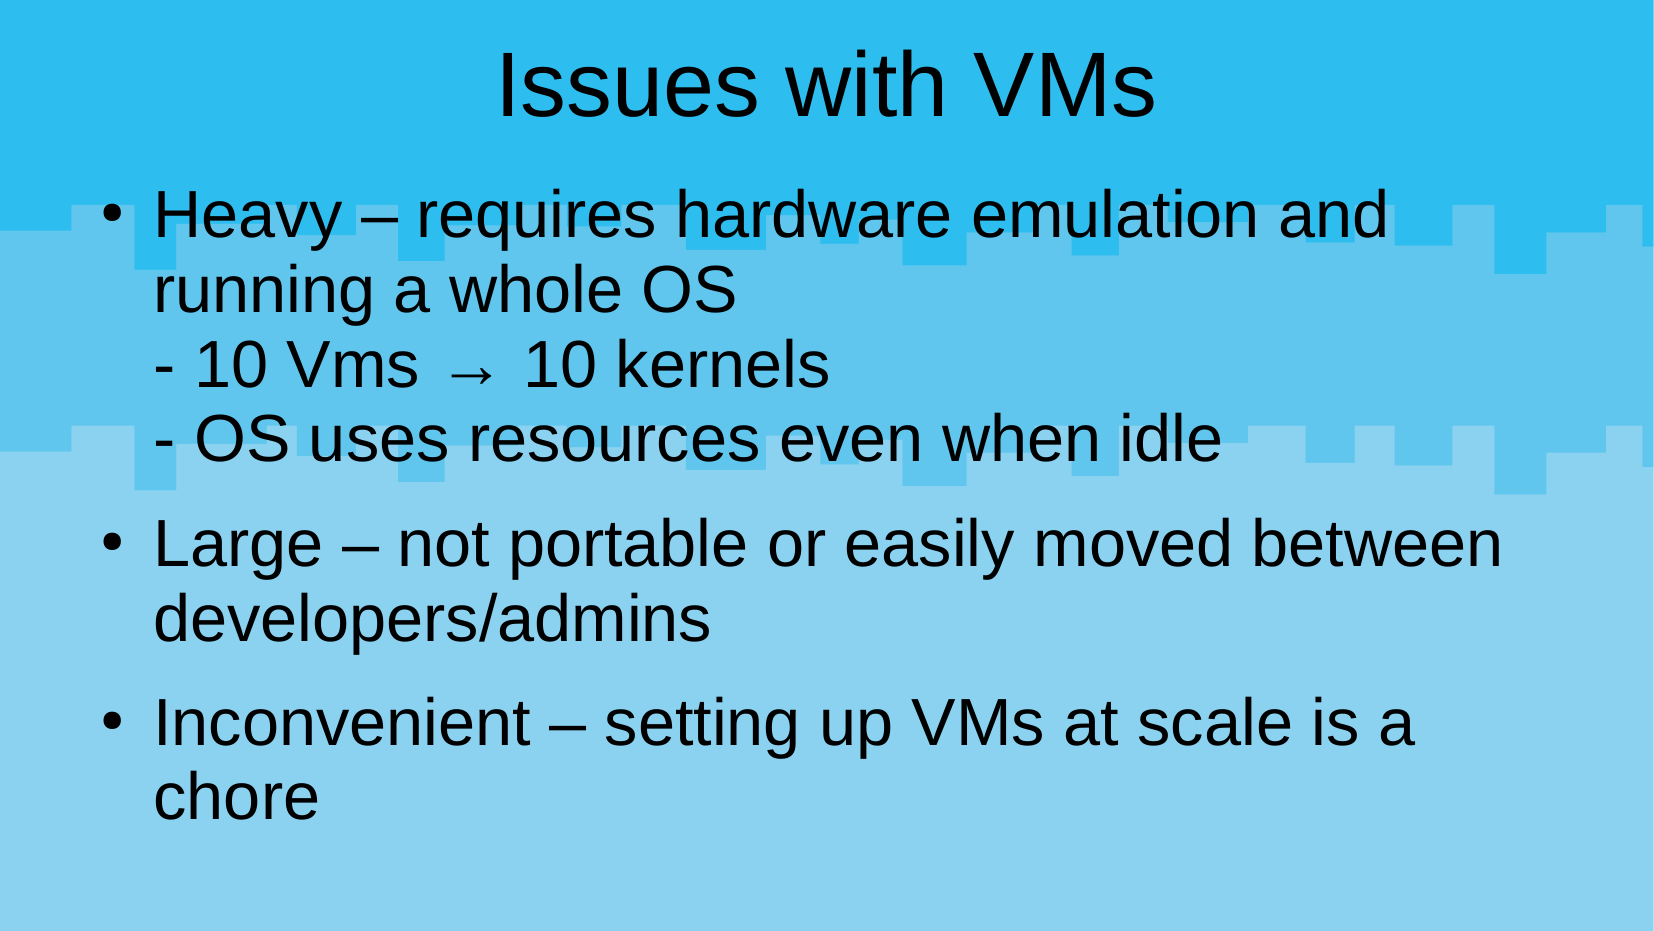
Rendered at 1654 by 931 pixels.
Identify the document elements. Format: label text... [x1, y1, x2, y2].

list Heavy – requires hardware emulation and running a whole OS - 10 Vms → 10 kernels - OS uses resources even when idle Large – not portable or easily moved between developers/admins Inconvenient – setting up VMs at scale is a chore [82, 177, 1571, 916]
picture [0, 0, 1654, 931]
title Issues with VMs [82, 7, 1571, 163]
